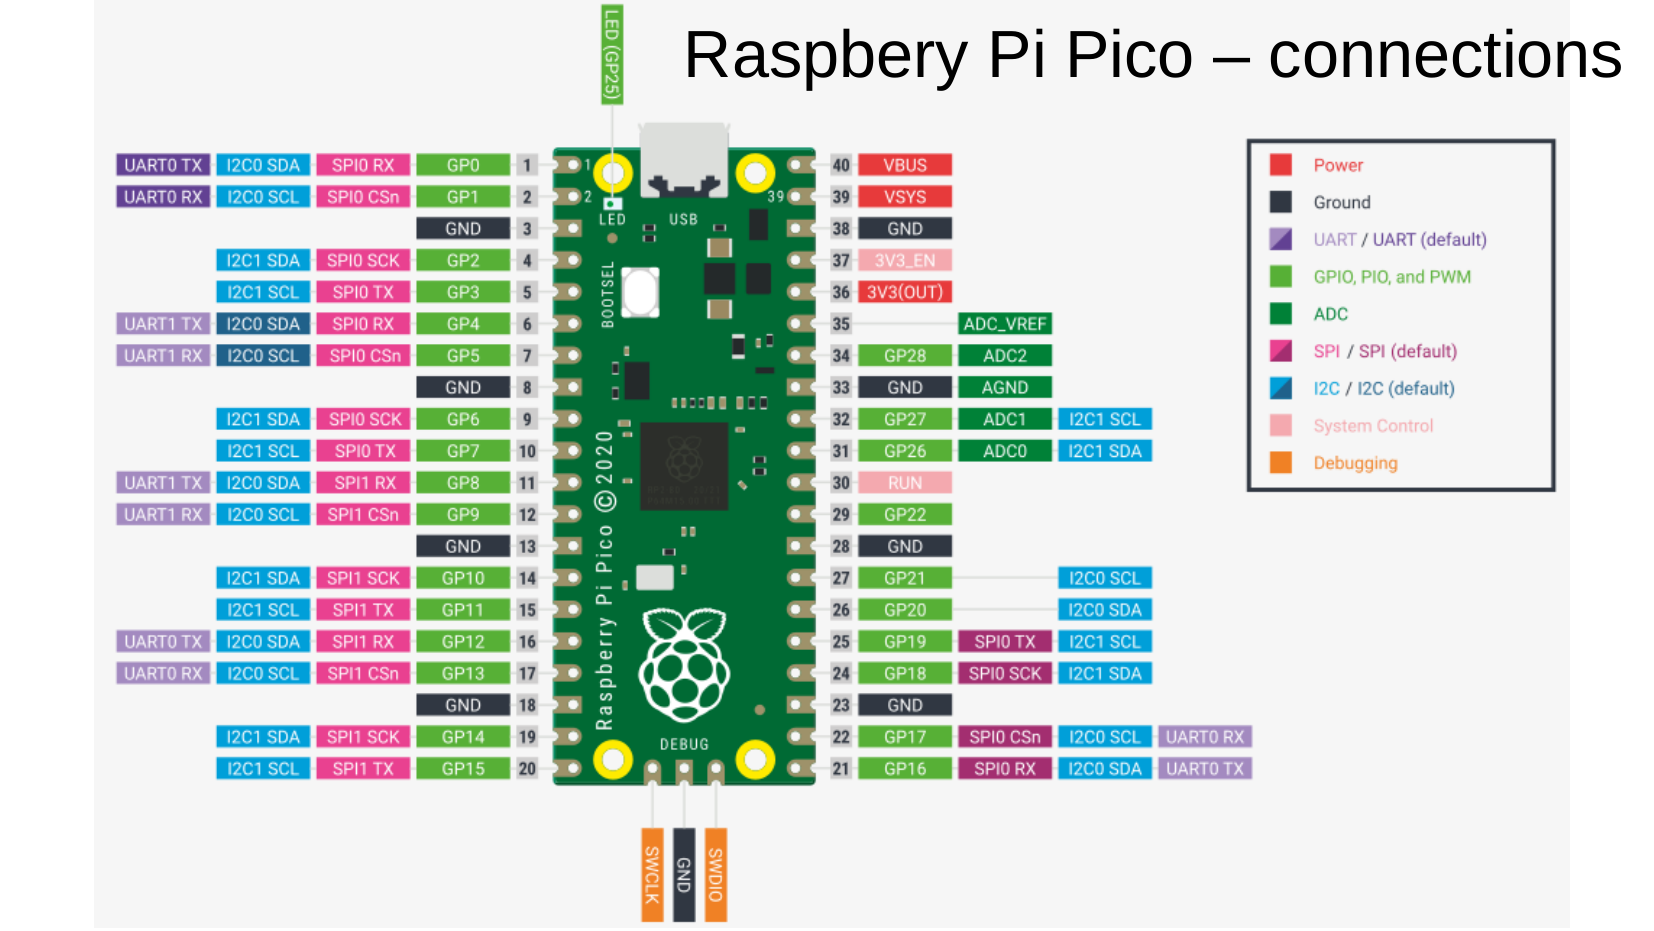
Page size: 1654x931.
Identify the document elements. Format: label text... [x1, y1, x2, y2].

picture [94, 0, 1570, 928]
title Raspbery Pi Pico – connections [667, 8, 1642, 101]
